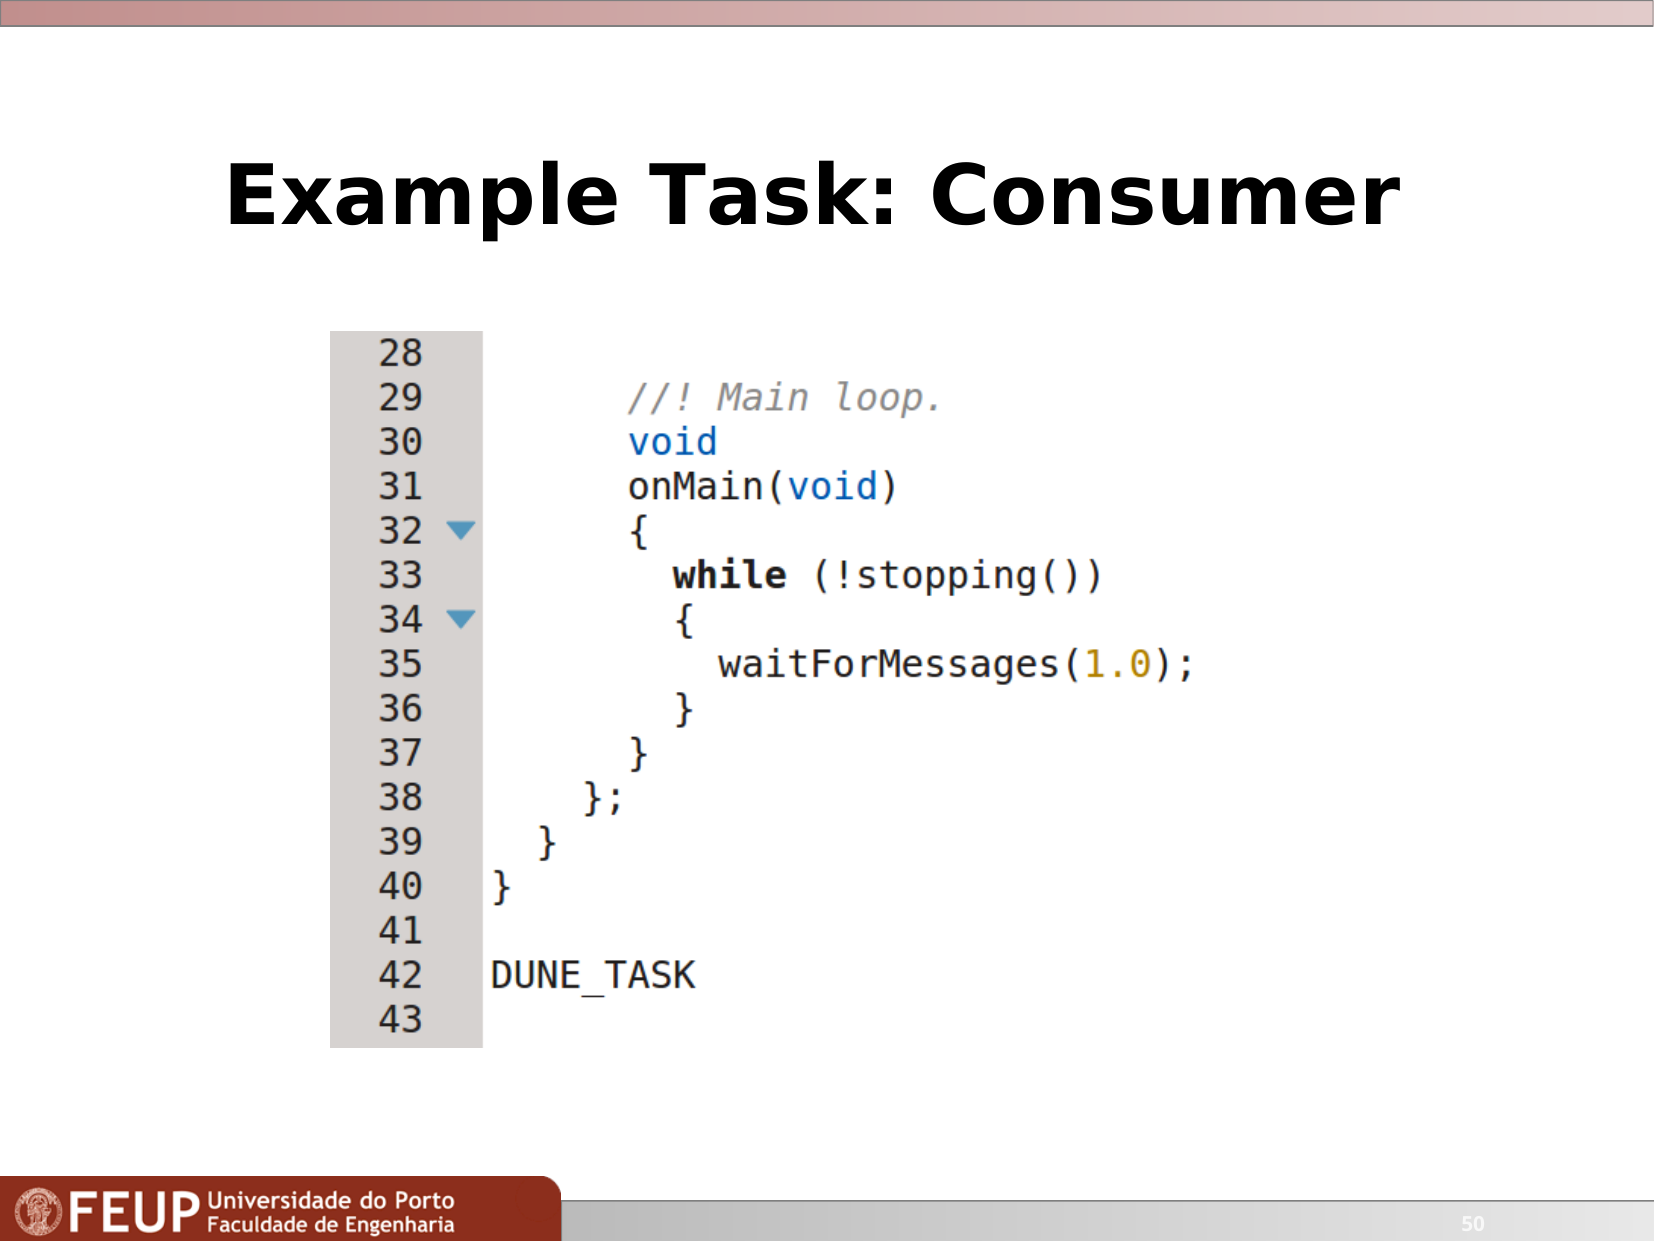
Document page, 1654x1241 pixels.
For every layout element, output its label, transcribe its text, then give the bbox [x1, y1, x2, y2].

picture [0, 1176, 561, 1241]
picture [330, 331, 1308, 1048]
title Example Task: Consumer [118, 112, 1506, 281]
